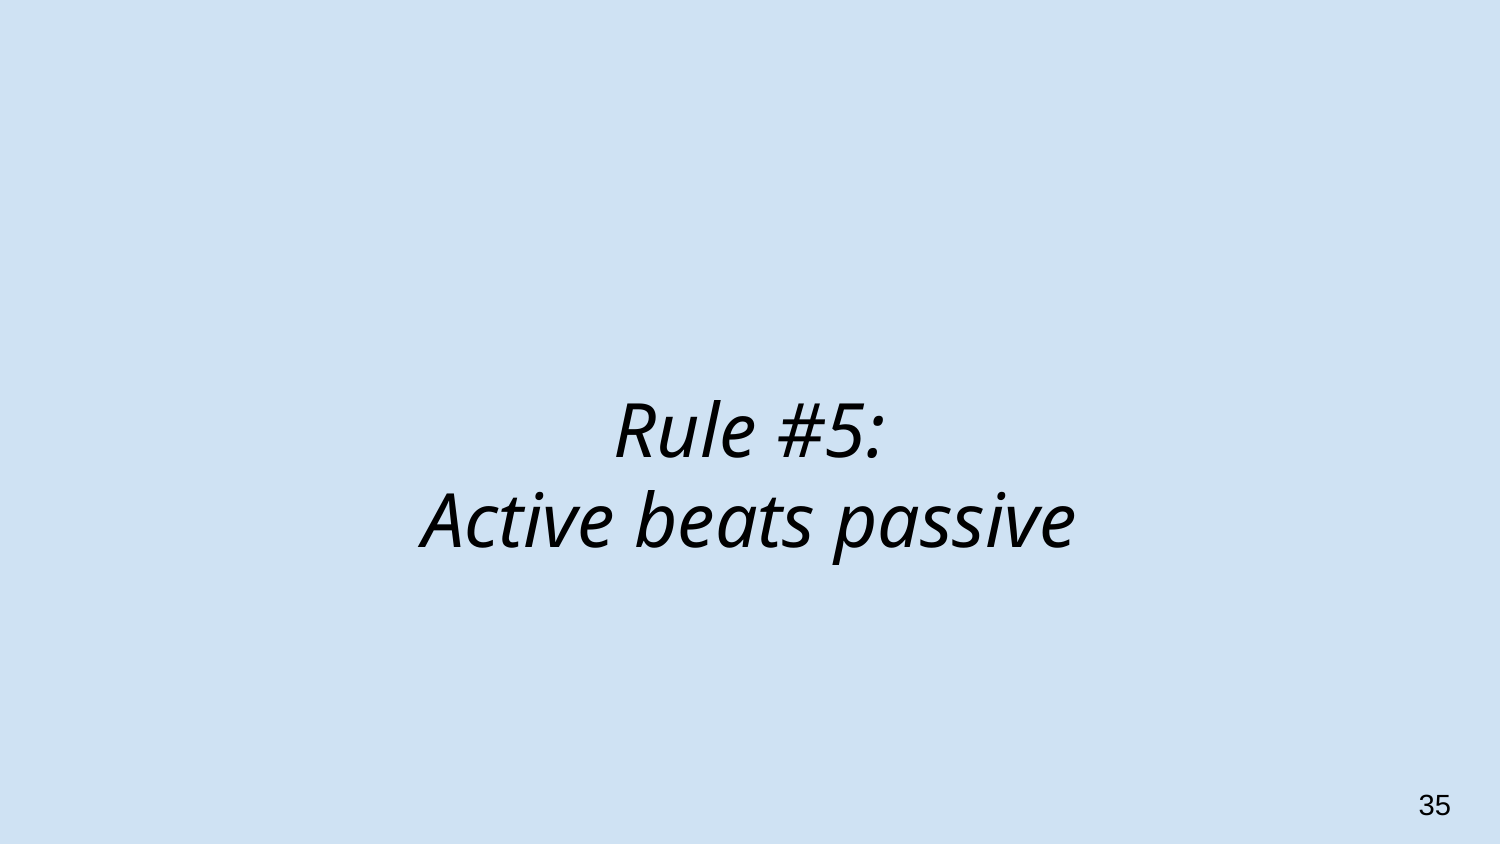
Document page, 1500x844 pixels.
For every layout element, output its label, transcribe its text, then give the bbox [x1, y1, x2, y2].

text_box Rule #5: Active beats passive [277, 367, 1223, 573]
